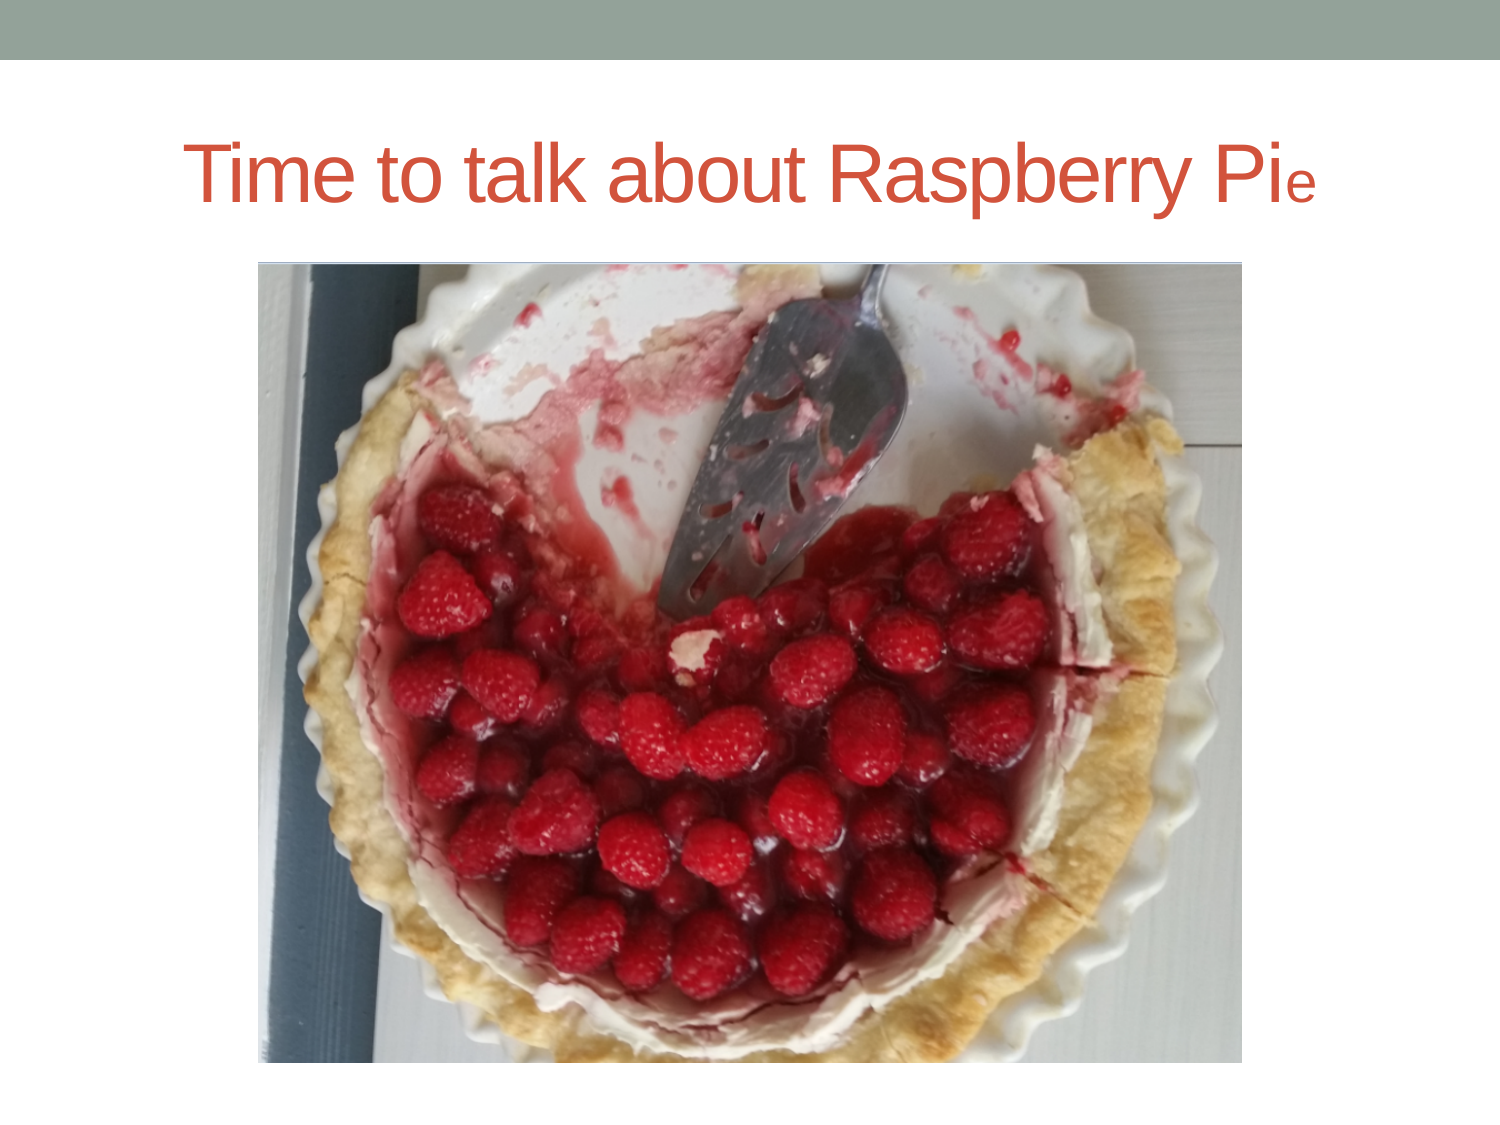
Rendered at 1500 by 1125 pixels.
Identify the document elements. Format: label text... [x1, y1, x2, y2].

title Time to talk about Raspberry Pie [75, 87, 1425, 250]
picture [258, 262, 1242, 1063]
